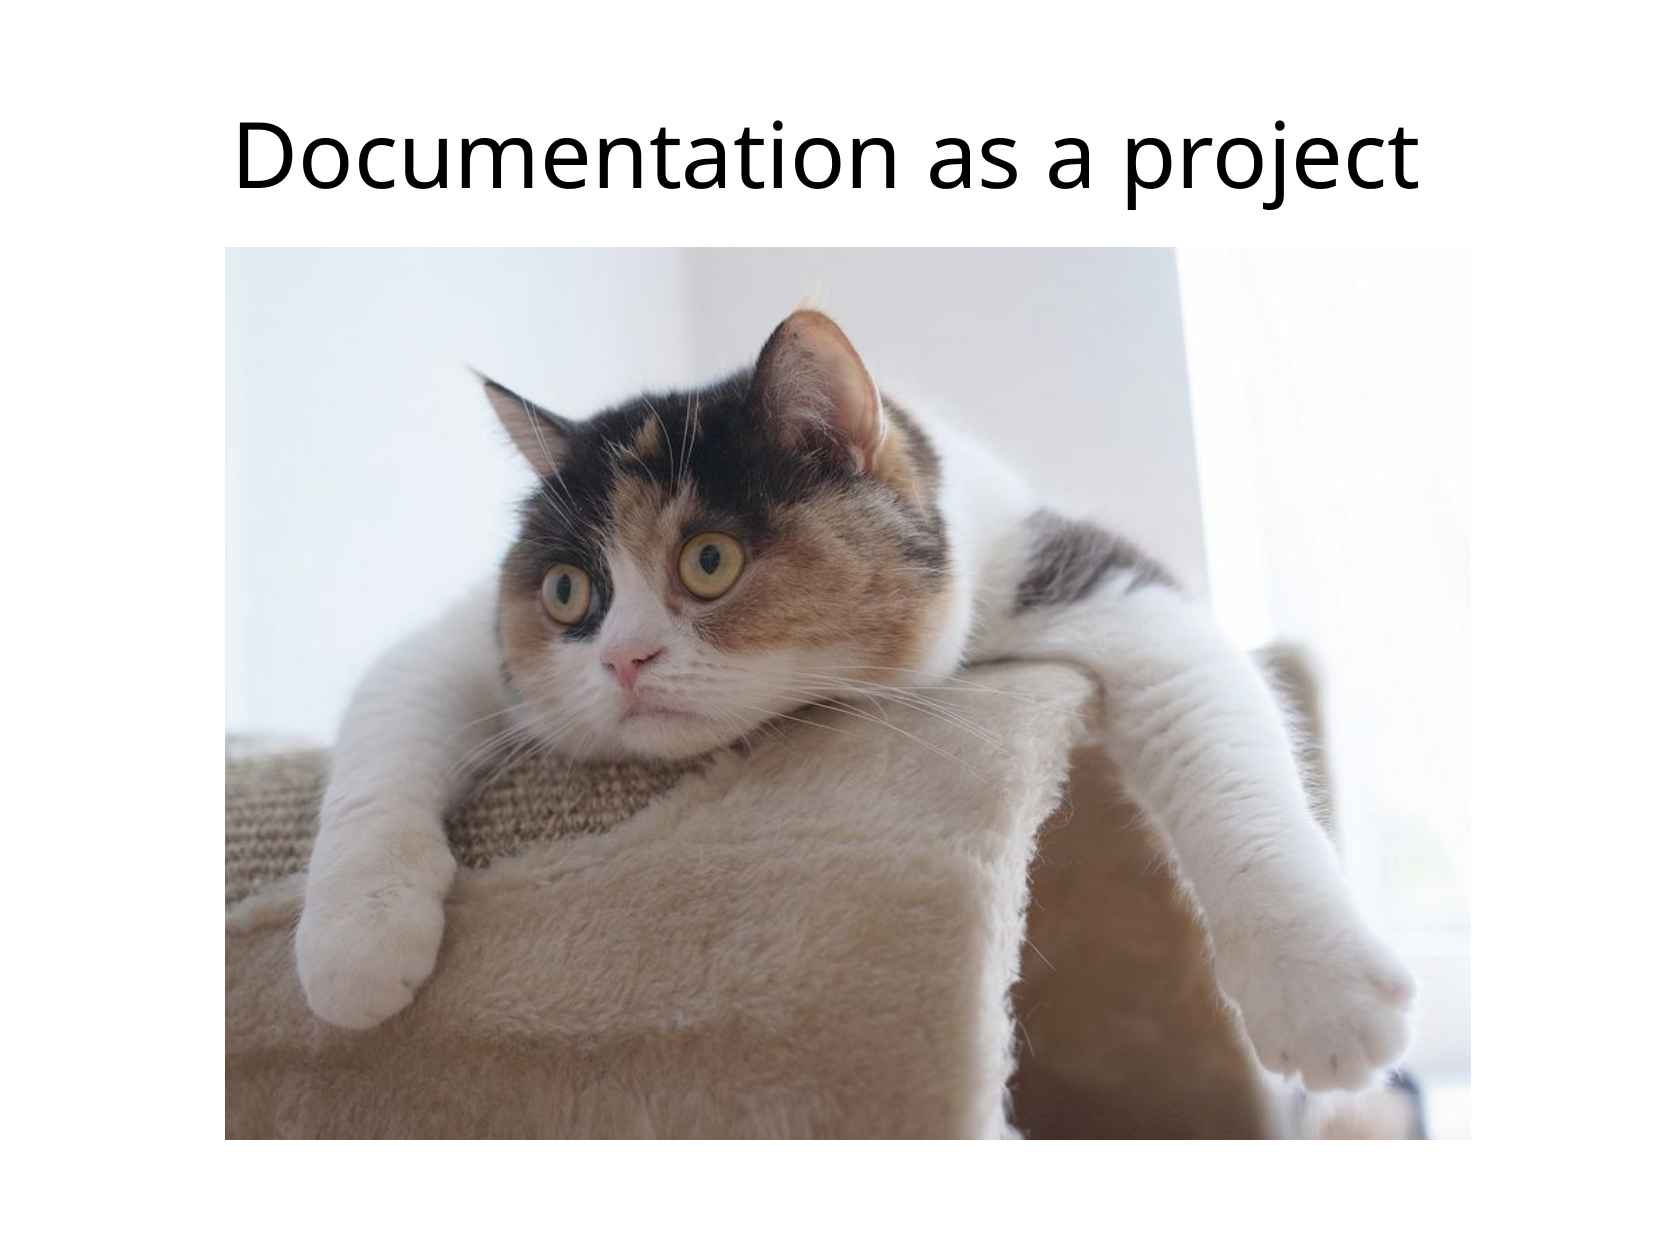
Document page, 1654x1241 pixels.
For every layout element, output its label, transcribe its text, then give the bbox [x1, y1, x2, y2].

picture [225, 247, 1471, 1141]
title Documentation as a project [82, 49, 1571, 257]
